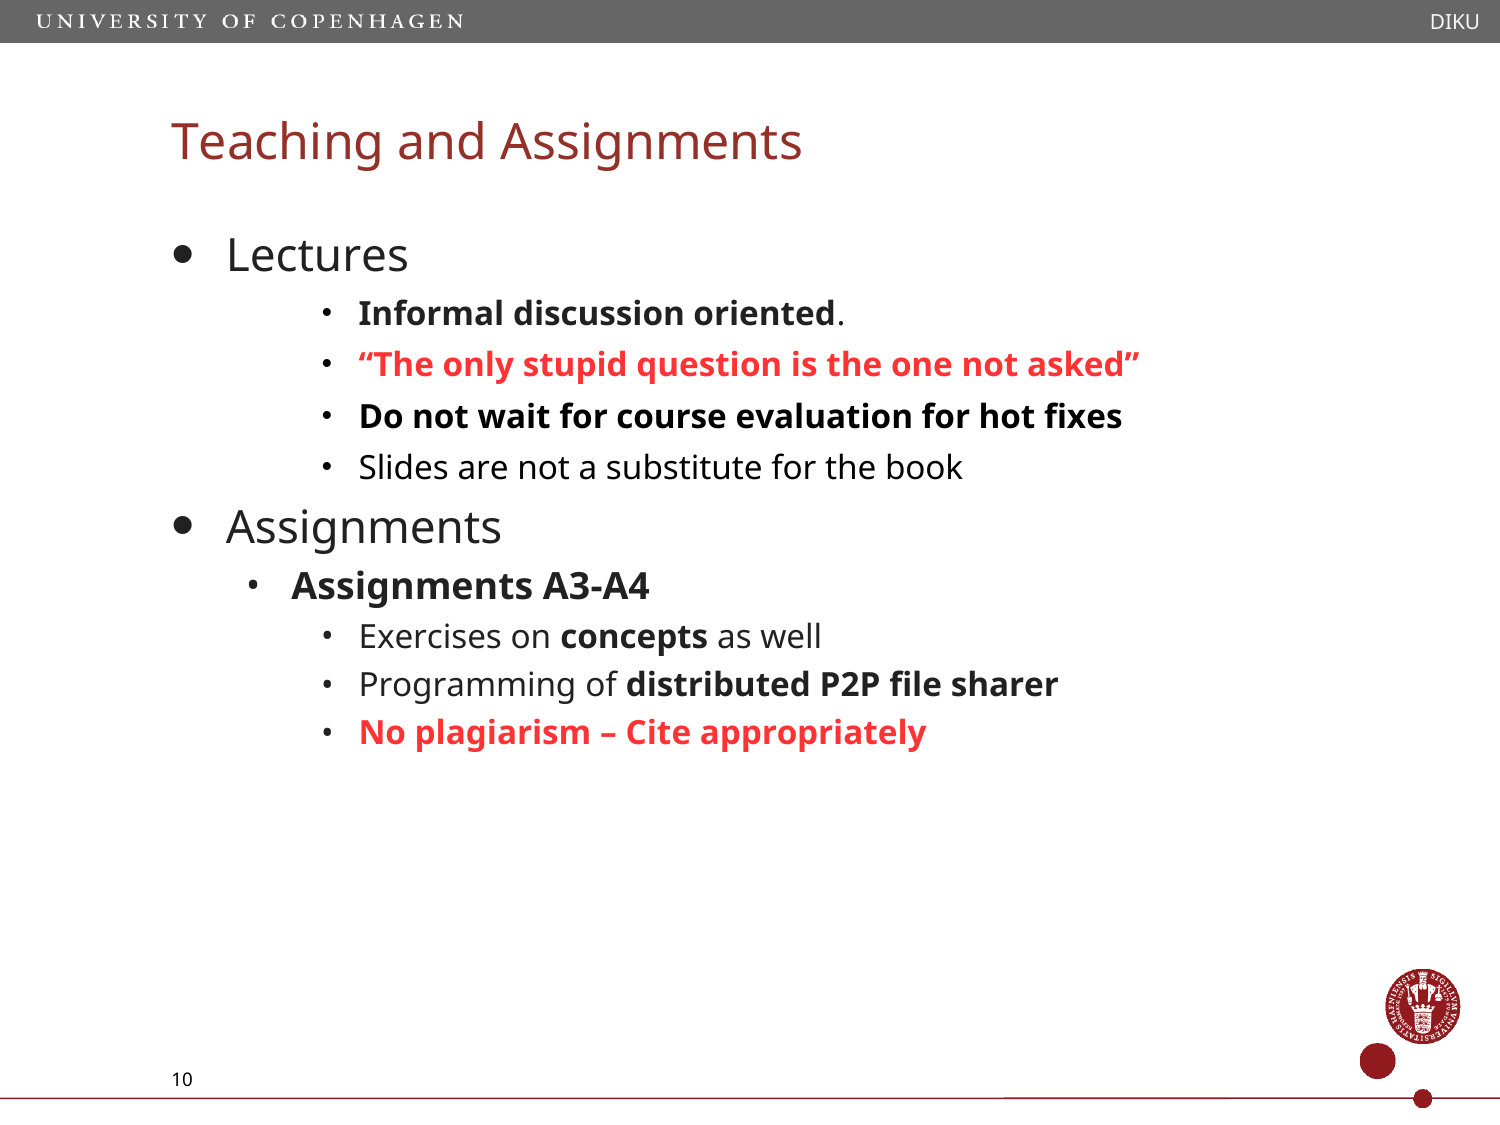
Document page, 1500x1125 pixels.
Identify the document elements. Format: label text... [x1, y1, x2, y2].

picture [0, 910, 1500, 1122]
text_box <number> [171, 1067, 522, 1092]
text_box Teaching and Assignments [171, 75, 1329, 171]
text_box DIKU [469, 0, 1495, 43]
text_box Lectures Informal discussion oriented. “The only stupid question is the one not asked” Do not wait for course evaluation for hot fixes Slides are not a substitute for the book Assignments Assignments A3-A4 Exercises on concepts as well Programming of distributed P2P file sharer No plagiarism – Cite appropriately [171, 225, 1329, 900]
